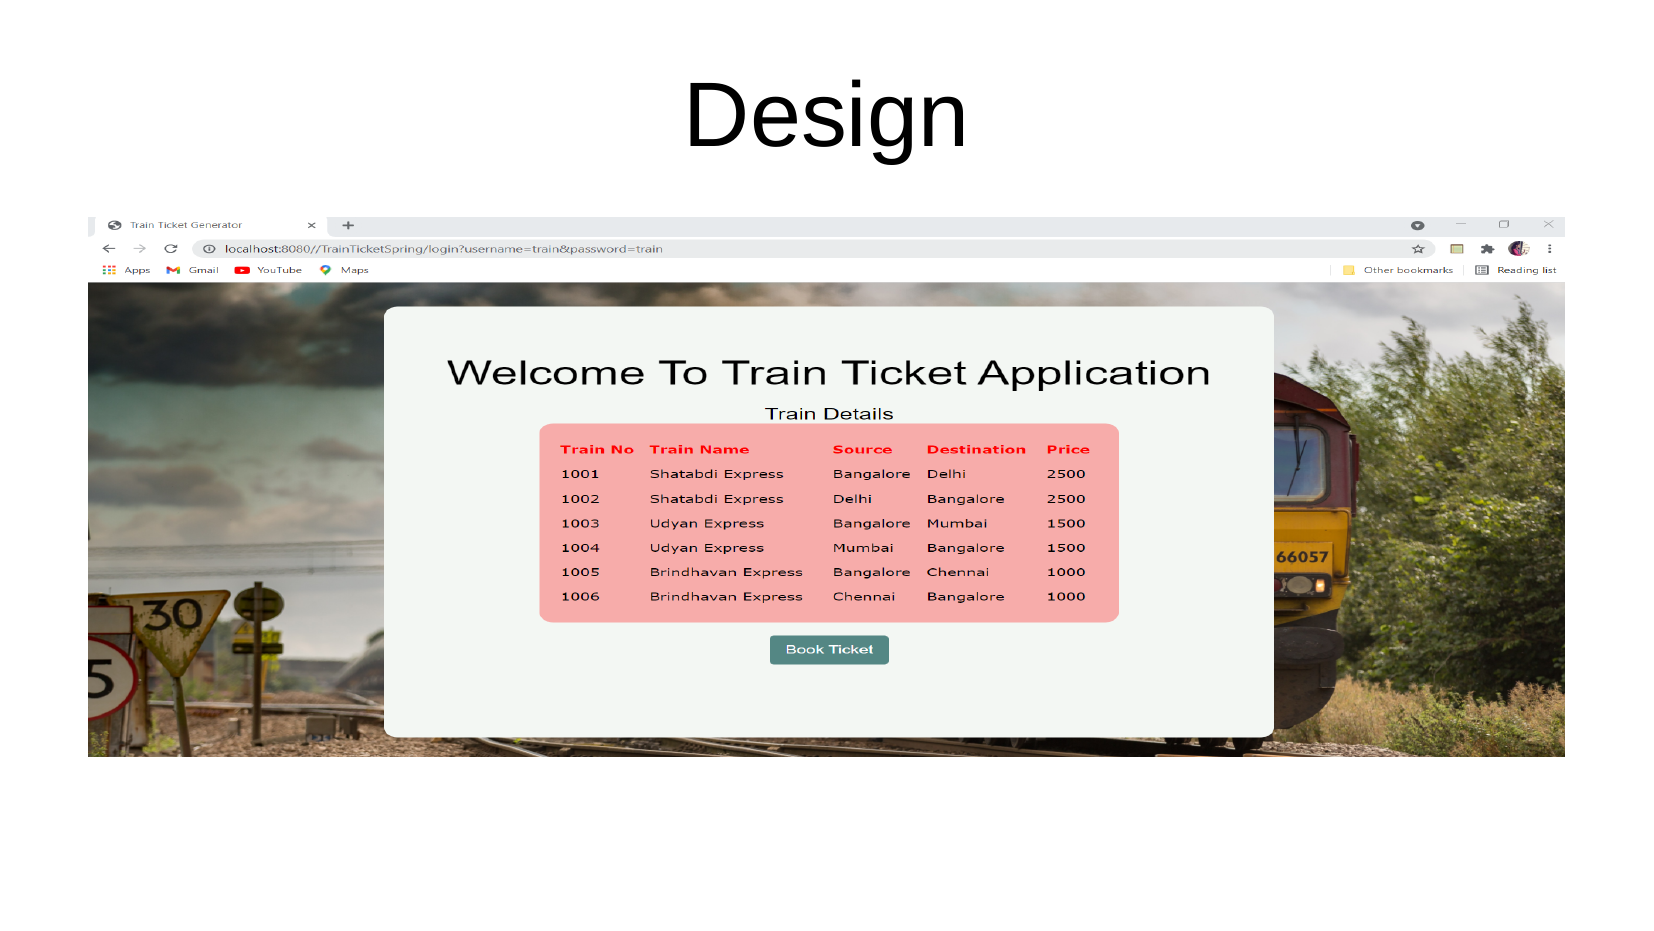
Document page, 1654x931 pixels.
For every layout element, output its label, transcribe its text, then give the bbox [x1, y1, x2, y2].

title Design [82, 37, 1571, 193]
picture [88, 217, 1565, 758]
